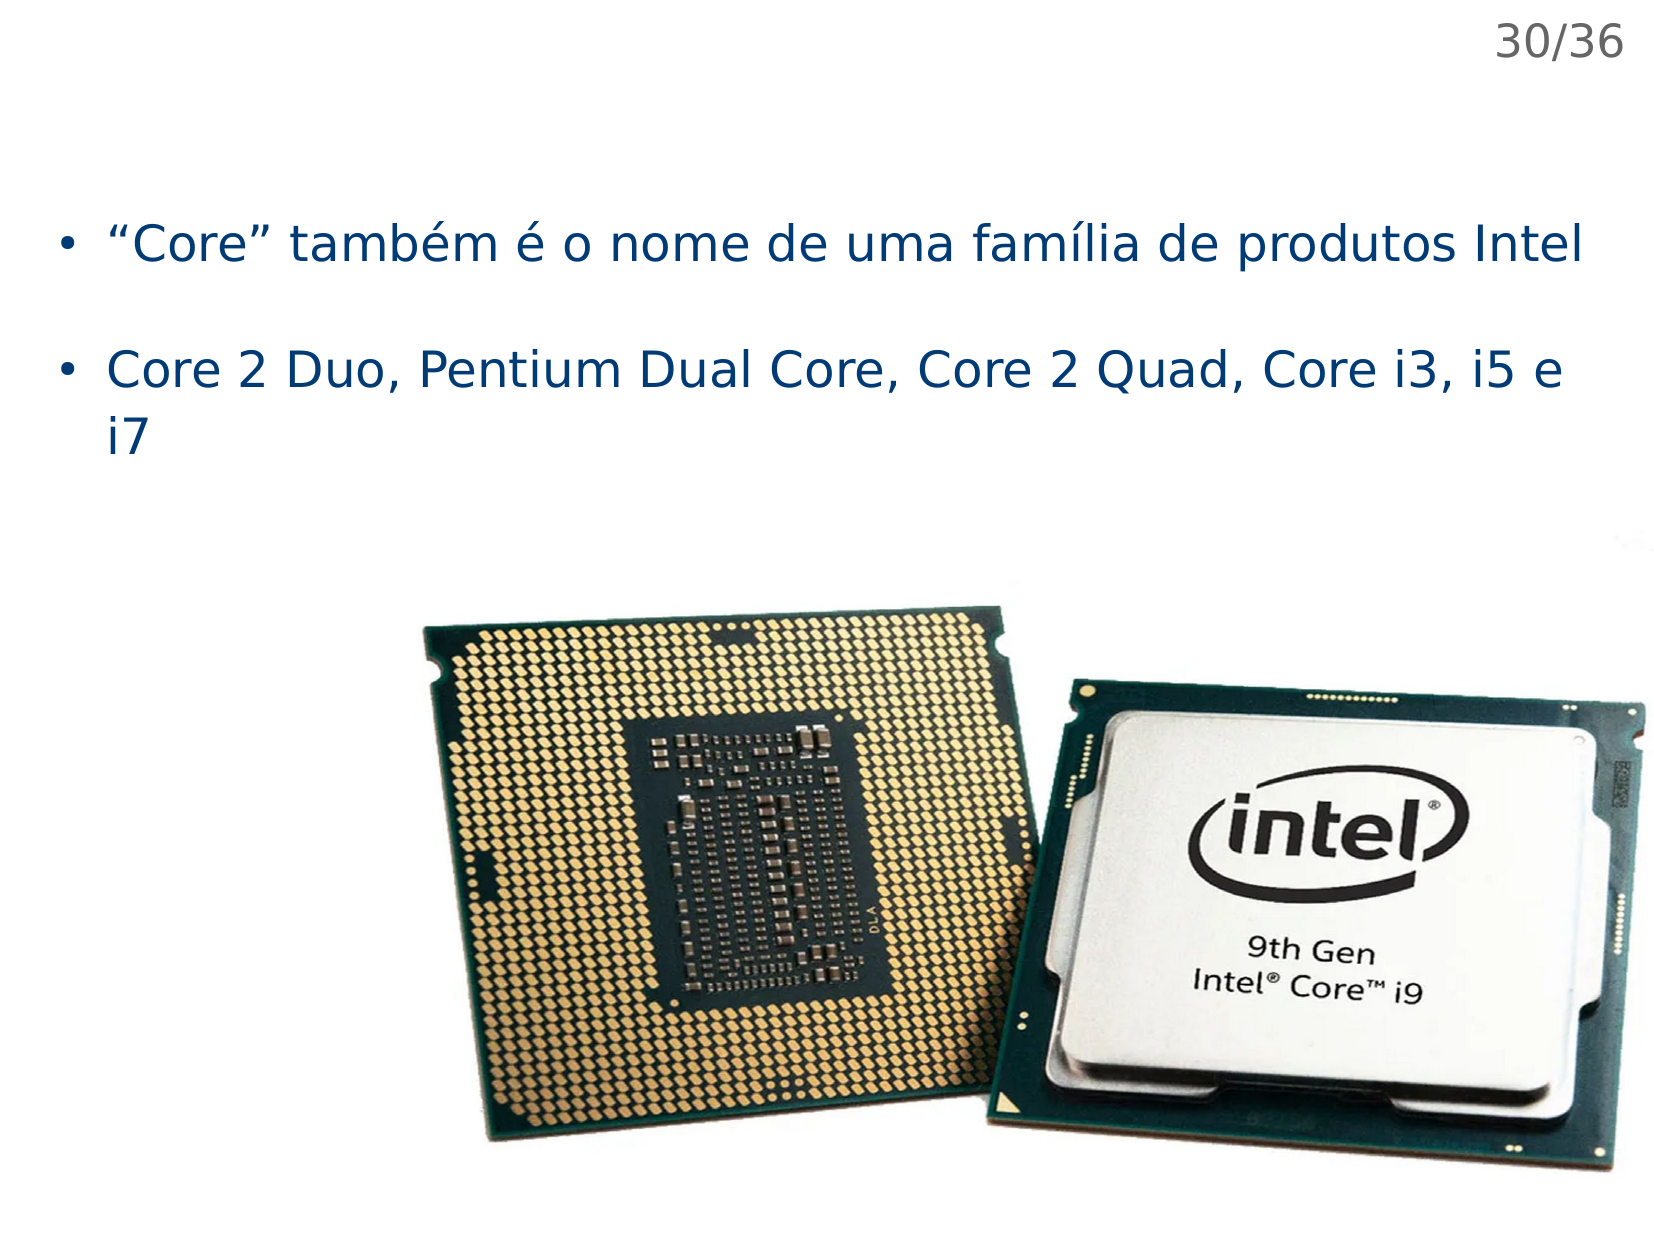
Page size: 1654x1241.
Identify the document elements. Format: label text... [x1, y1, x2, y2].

picture [413, 531, 1654, 1241]
list “Core” também é o nome de uma família de produtos Intel Core 2 Duo, Pentium Dual Core, Core 2 Quad, Core i3, i5 e i7 [59, 206, 1625, 1211]
